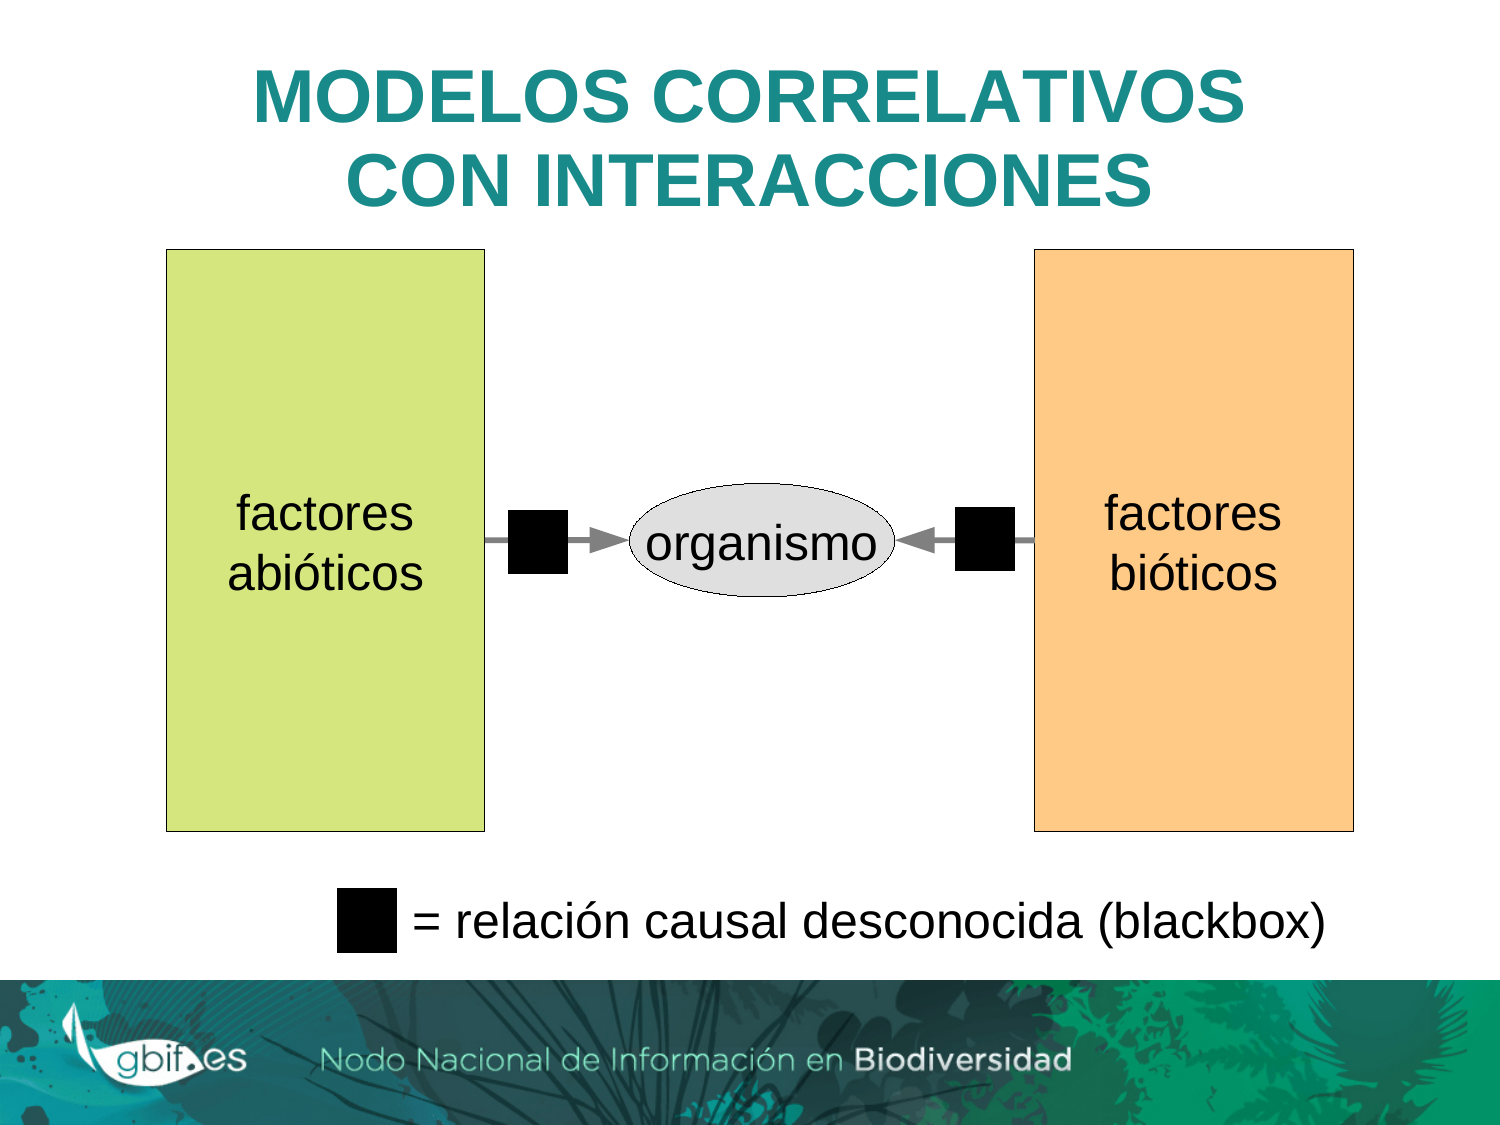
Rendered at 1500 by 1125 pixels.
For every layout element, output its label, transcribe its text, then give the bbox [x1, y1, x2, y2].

text_box factores abióticos [166, 249, 485, 832]
picture [0, 980, 1500, 1125]
title MODELOS CORRELATIVOS CON INTERACCIONES [112, 0, 1388, 447]
text_box [508, 510, 568, 574]
text_box = relación causal desconocida (blackbox) [398, 881, 1363, 957]
text_box [955, 507, 1015, 571]
text_box factores bióticos [1034, 249, 1354, 832]
text_box [337, 888, 397, 953]
text_box organismo [629, 483, 895, 597]
